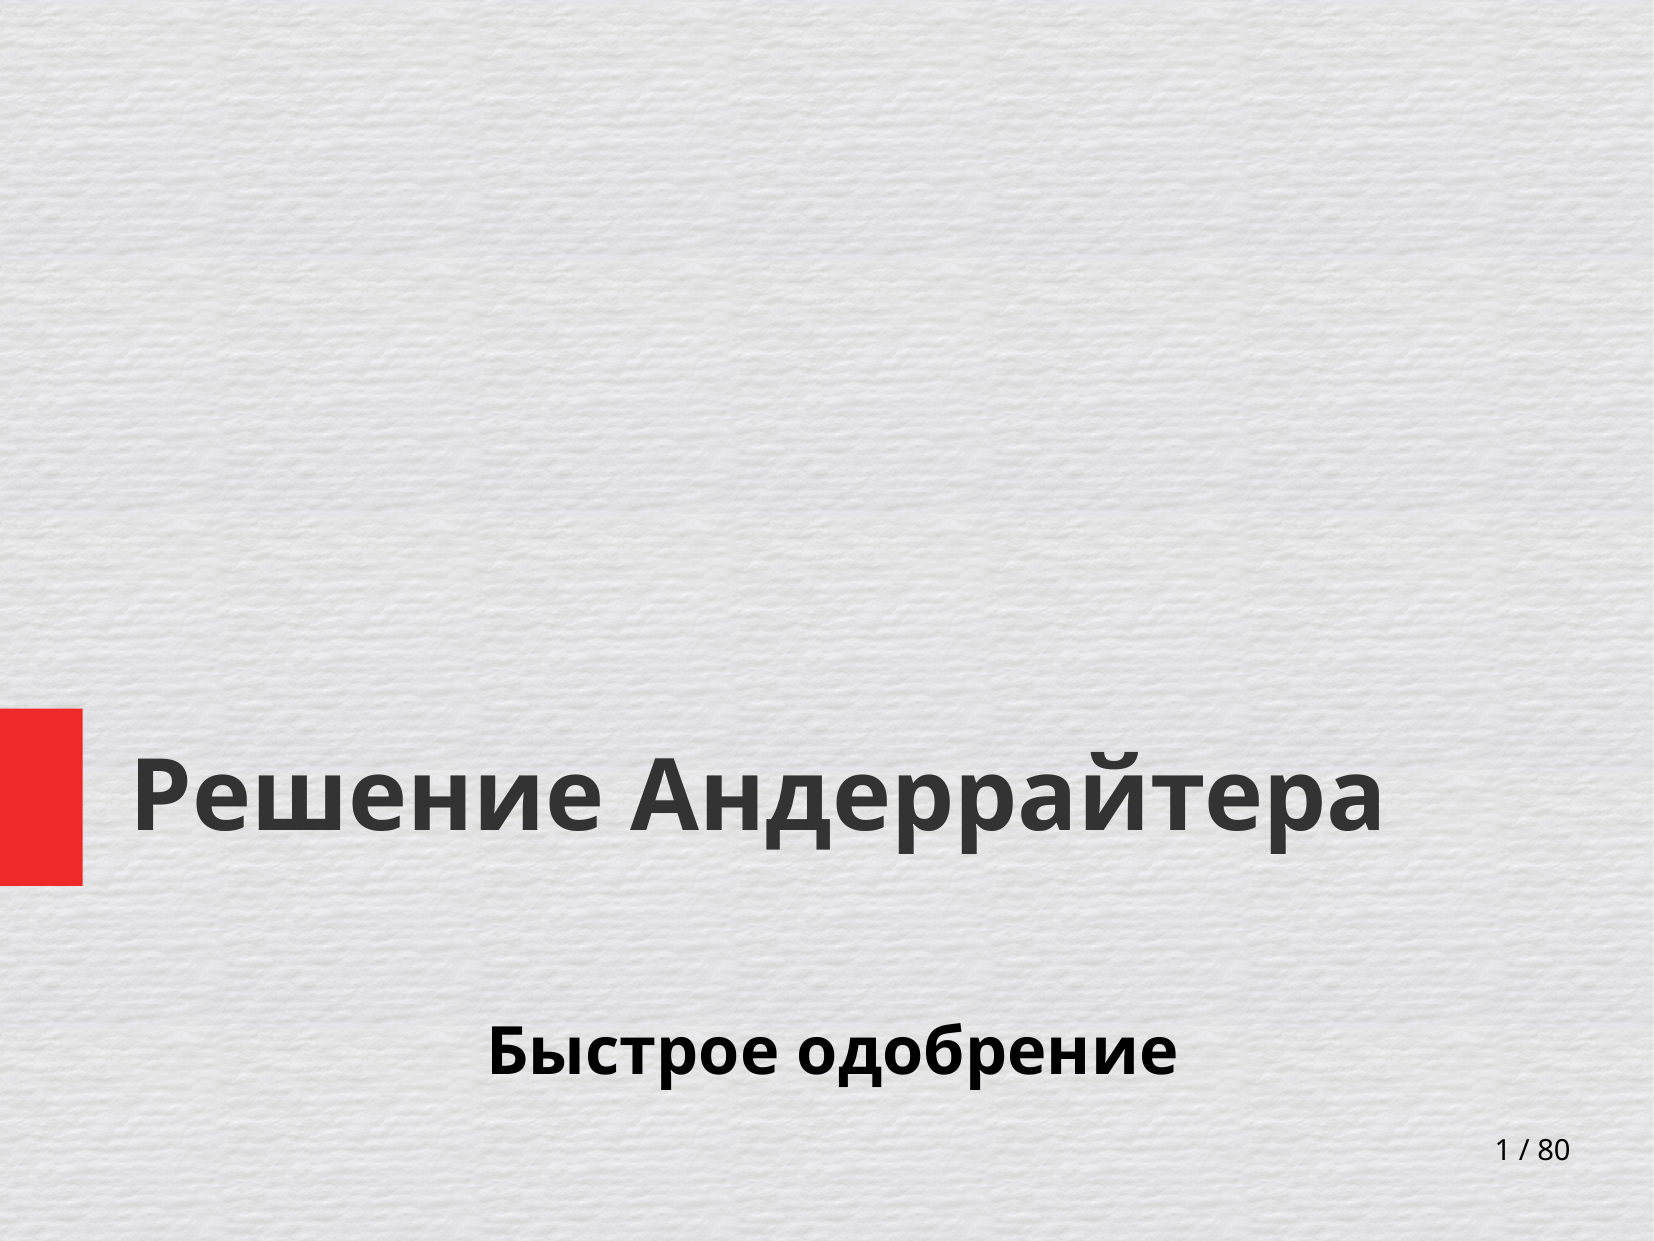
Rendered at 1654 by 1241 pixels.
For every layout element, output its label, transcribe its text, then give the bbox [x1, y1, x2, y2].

title Решение Андеррайтера [129, 655, 1536, 928]
picture [0, 0, 1654, 1241]
subtitle Быстрое одобрение [129, 968, 1536, 1130]
